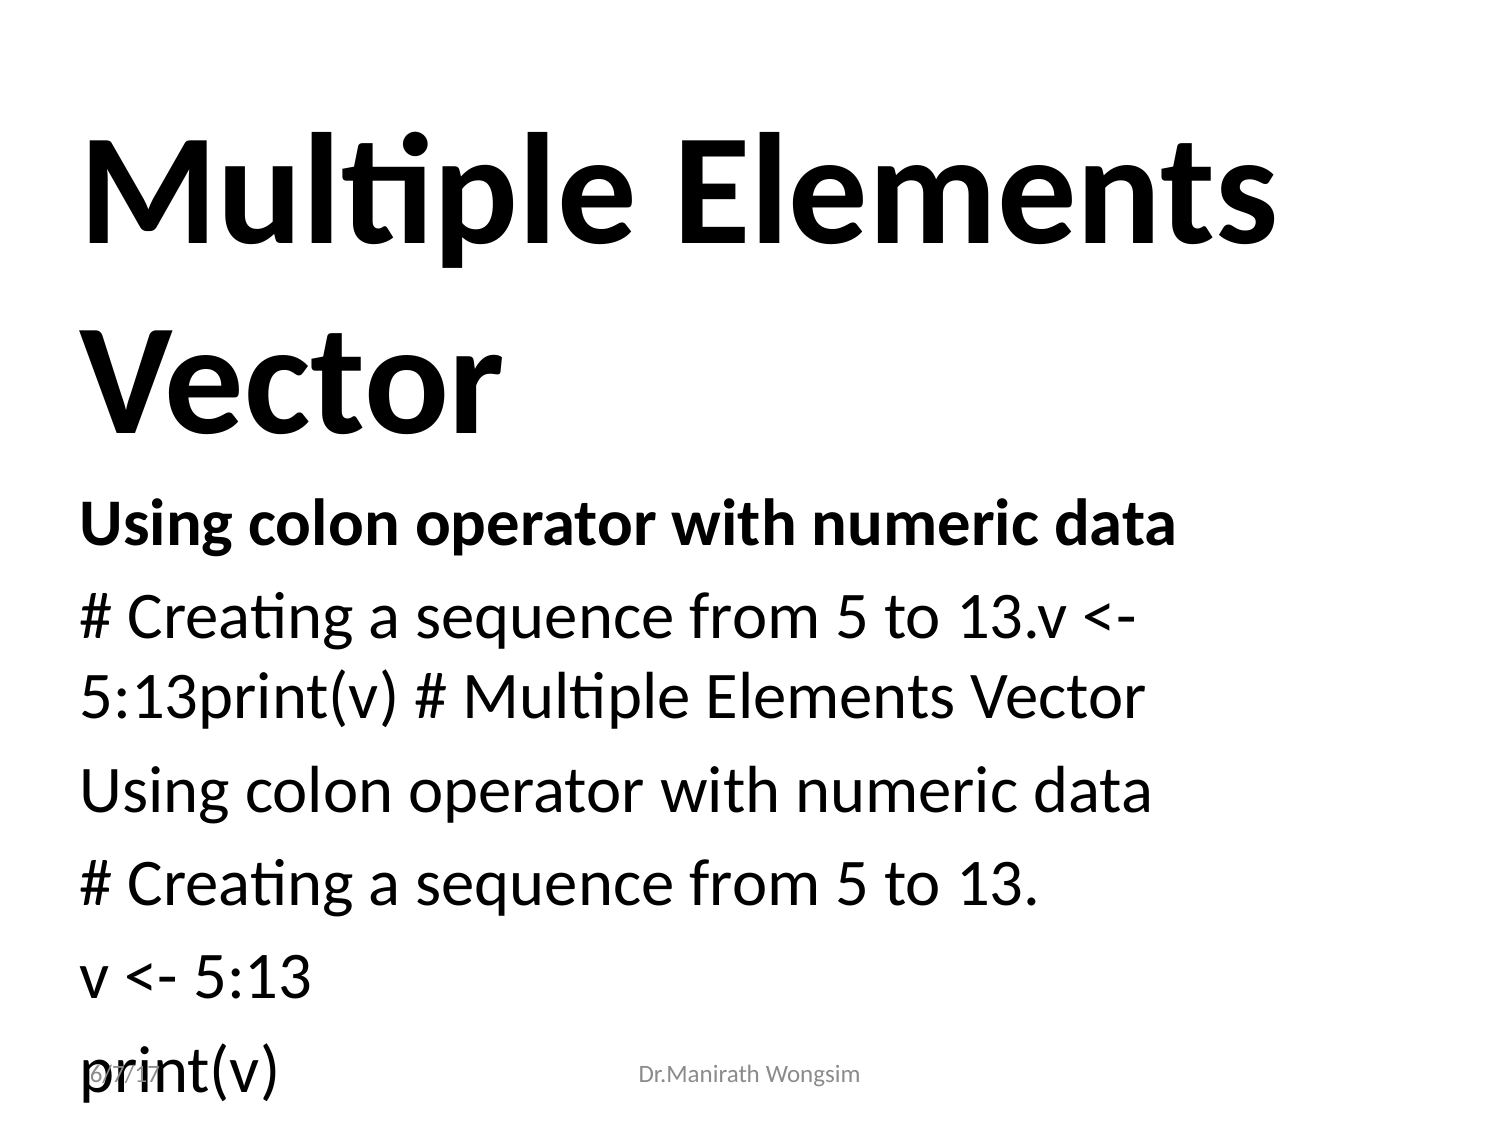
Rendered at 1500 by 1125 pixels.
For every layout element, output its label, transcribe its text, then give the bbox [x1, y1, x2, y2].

text_box Multiple Elements Vector Using colon operator with numeric data # Creating a sequence from 5 to 13.v <- 5:13print(v) # Multiple Elements Vector Using colon operator with numeric data # Creating a sequence from 5 to 13. v <- 5:13 print(v) # Creating a sequence from 6.6 to 12.6. v <- 6.6:12.6 print(v) # If the final element specified does not belong to the sequence then it is discarded. v <- 3.8:11.4 print(v) When we execute the above code, it produces the following result − [1] 5 6 7 8 9 10 11 12 13 [1] 6.6 7.6 8.6 9.6 10.6 11.6 12.6 [1] 3.8 4.8 5.8 6.8 7.8 8.8 9.8 10.8 Creating a sequence from 6.6 to 12.6.v <- 6.6:12.6print(v) # If the final element specified does not belong to the sequence then it is discarded.v <- 3.8:11.4print(v) When we execute the above code, it produces the following result − [1] 5 6 7 8 9 10 11 12 13[1] 6.6 7.6 8.6 9.6 10.6 11.6 12.6[1] 3.8 4.8 5.8 6.8 7.8 8.8 9.8 10.8 [64, 78, 1415, 1094]
text_box 6/7/17 [74, 1042, 425, 1103]
text_box Dr.Manirath Wongsim [512, 1042, 988, 1103]
